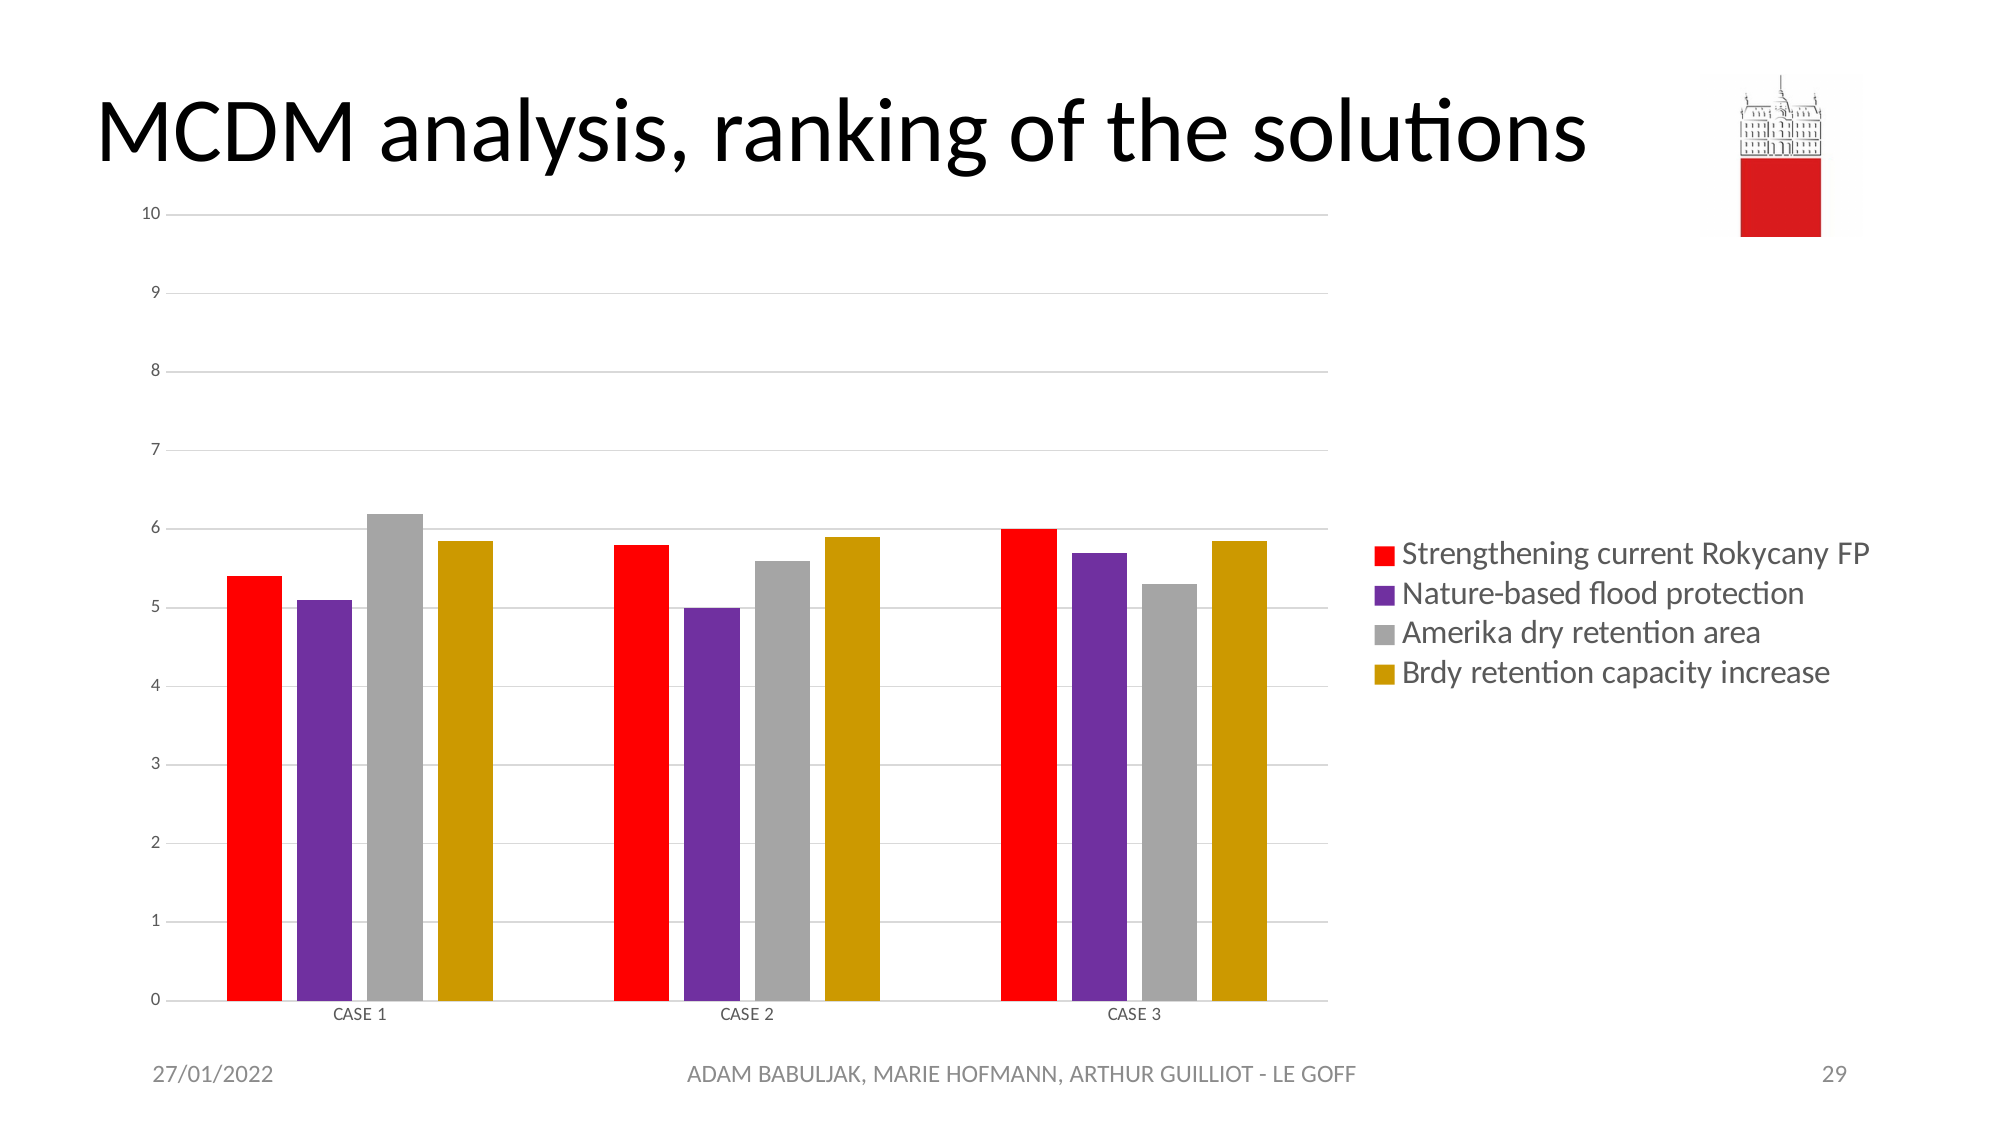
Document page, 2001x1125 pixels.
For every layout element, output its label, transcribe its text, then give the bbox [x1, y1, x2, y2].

chart [105, 188, 1895, 1043]
text_box MCDM analysis, ranking of the solutions [80, 62, 1936, 187]
slide_number <number> [1412, 1043, 1863, 1103]
footer ADAM BABULJAK, MARIE HOFMANN, ARTHUR GUILLIOT - LE GOFF [662, 1043, 1382, 1103]
slide_number 27/01/2022 [137, 1043, 588, 1103]
